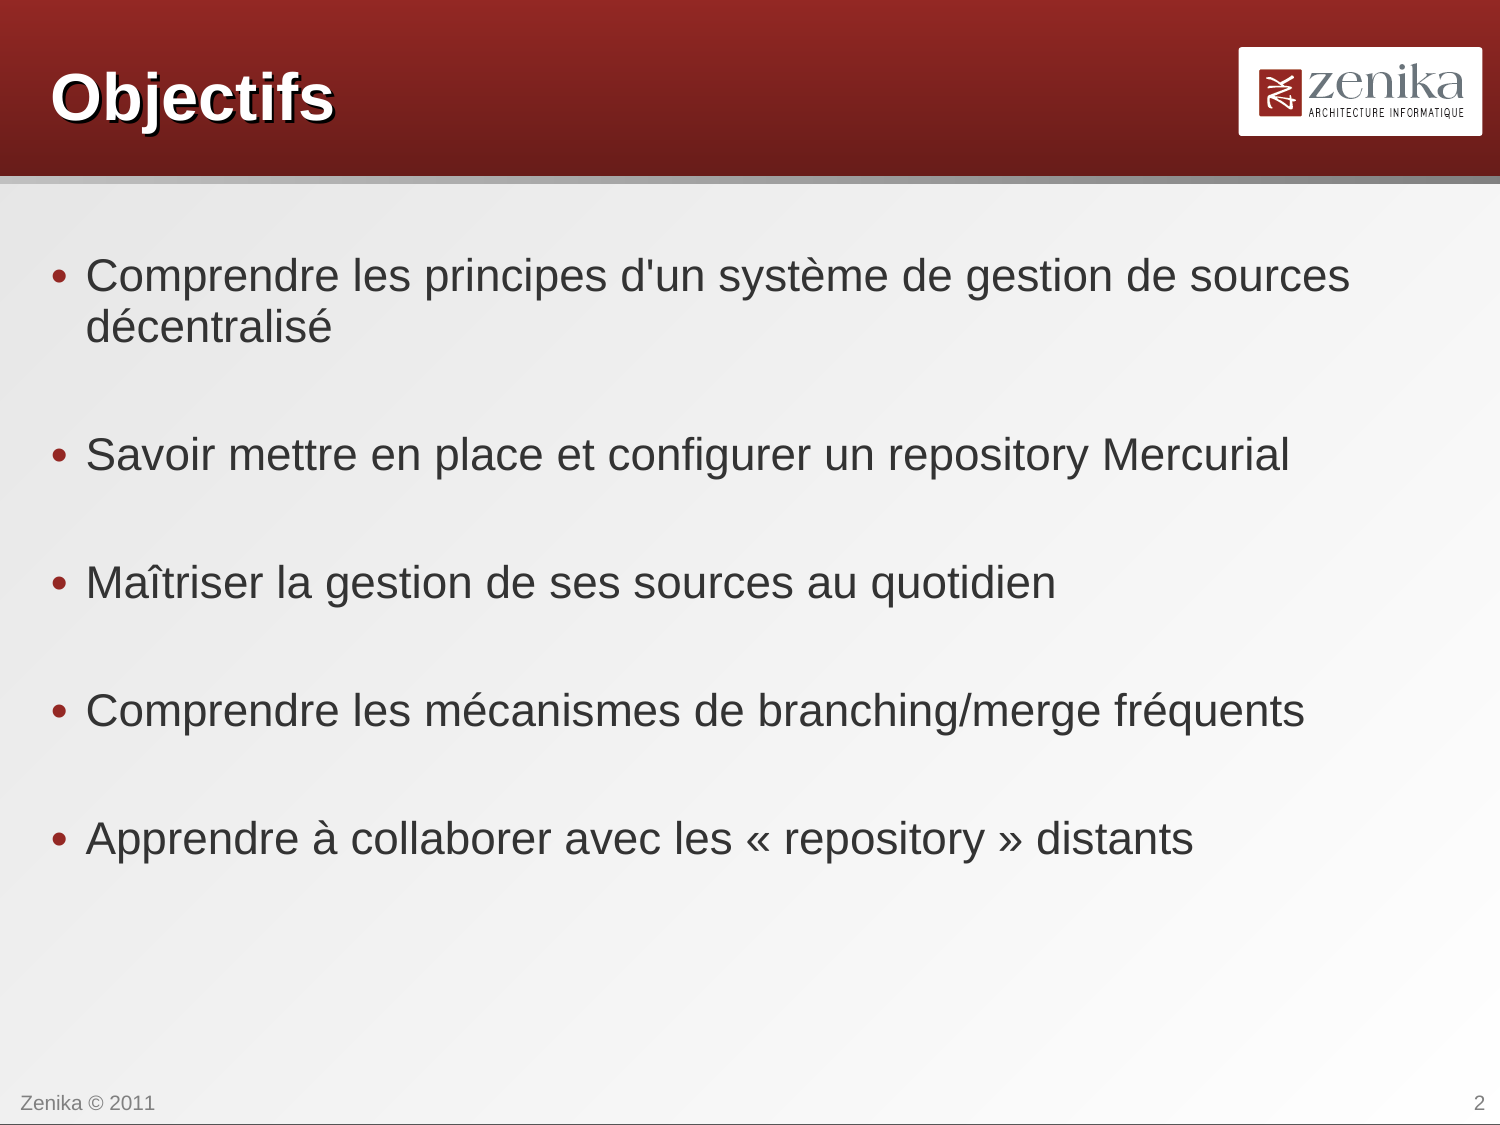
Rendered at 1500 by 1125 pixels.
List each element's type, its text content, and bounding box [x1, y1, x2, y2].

title Objectifs [50, 15, 1206, 180]
list Comprendre les principes d'un système de gestion de sources décentralisé Savoir mettre en place et configurer un repository Mercurial Maîtriser la gestion de ses sources au quotidien Comprendre les mécanismes de branching/merge fréquents Apprendre à collaborer avec les « repository » distants [50, 249, 1435, 1079]
picture [1257, 58, 1464, 125]
